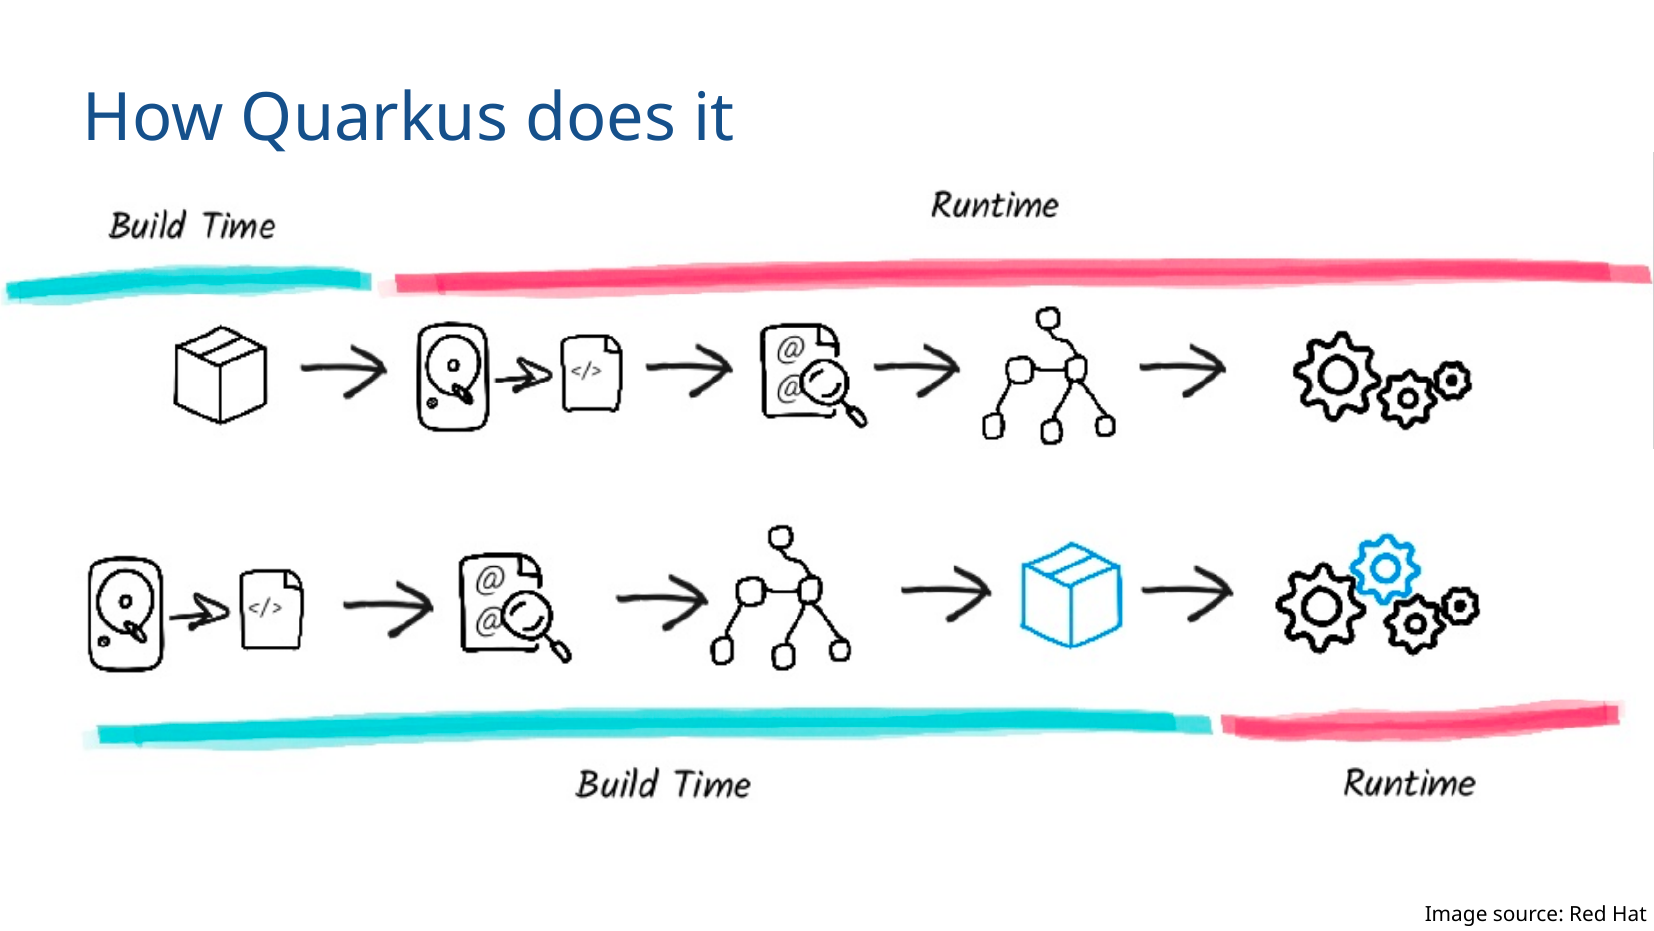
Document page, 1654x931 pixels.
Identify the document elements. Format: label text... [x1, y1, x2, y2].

picture [64, 511, 1636, 810]
picture [0, 152, 1654, 449]
text_box Image source: Red Hat [1181, 891, 1654, 931]
title How Quarkus does it [82, 37, 1571, 152]
